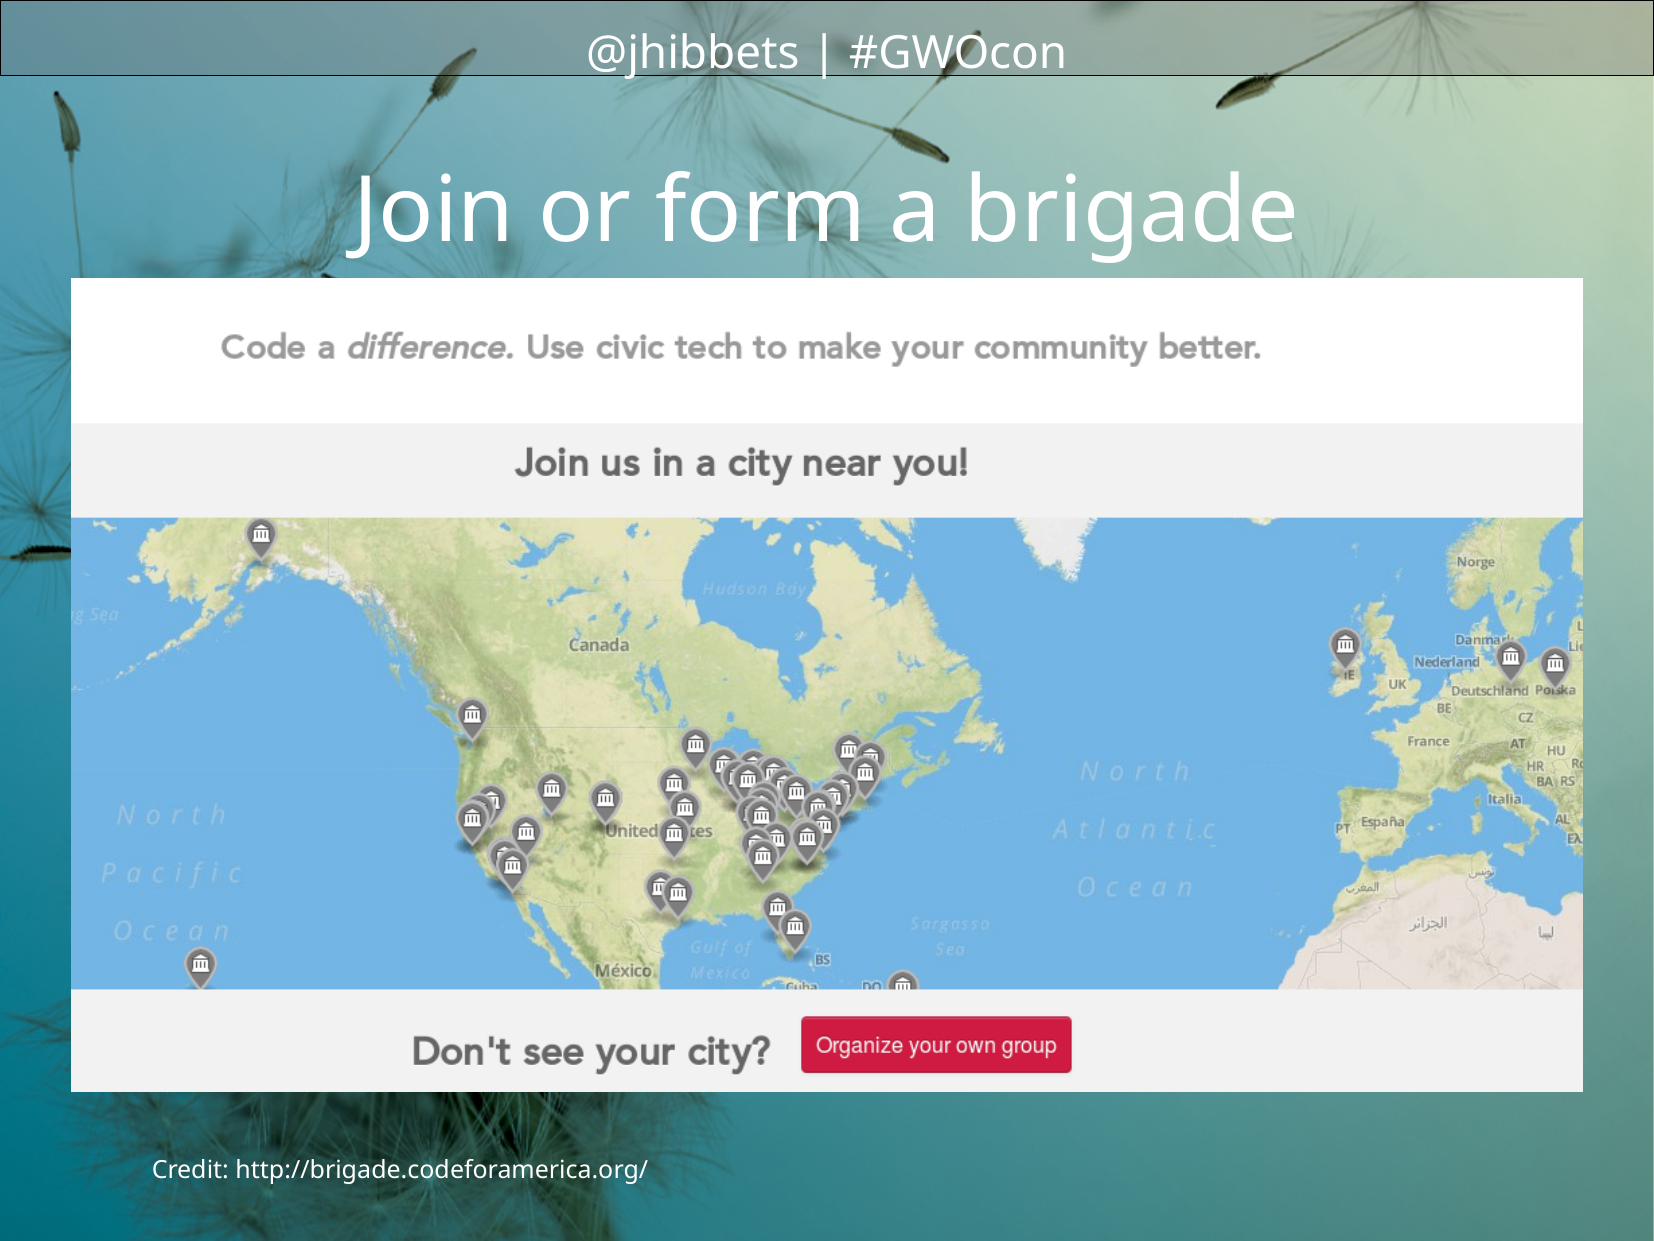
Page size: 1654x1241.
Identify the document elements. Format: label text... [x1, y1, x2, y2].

title Join or form a brigade [82, 102, 1571, 278]
text_box Credit: http://brigade.codeforamerica.org/ [137, 1144, 671, 1188]
picture [0, 76, 1654, 1241]
